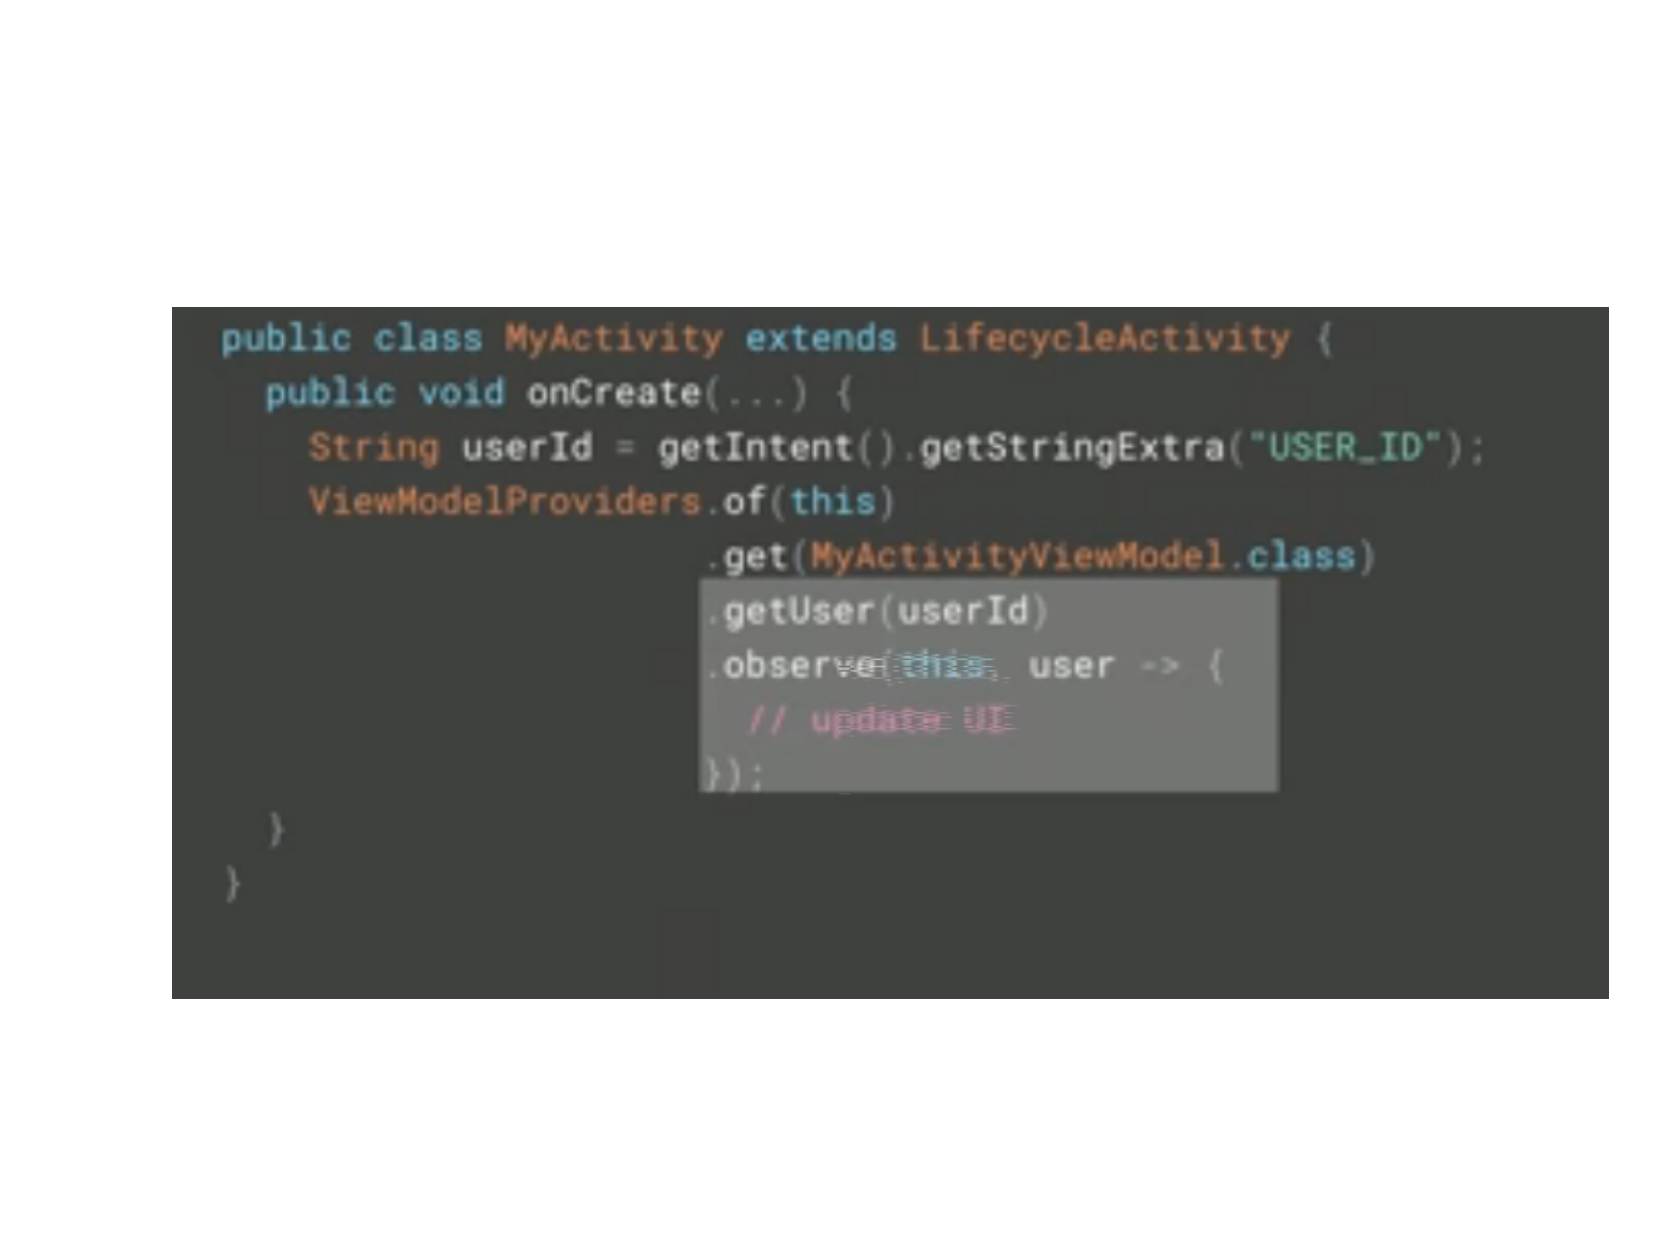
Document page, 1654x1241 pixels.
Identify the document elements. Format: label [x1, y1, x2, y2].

picture [172, 307, 1609, 999]
